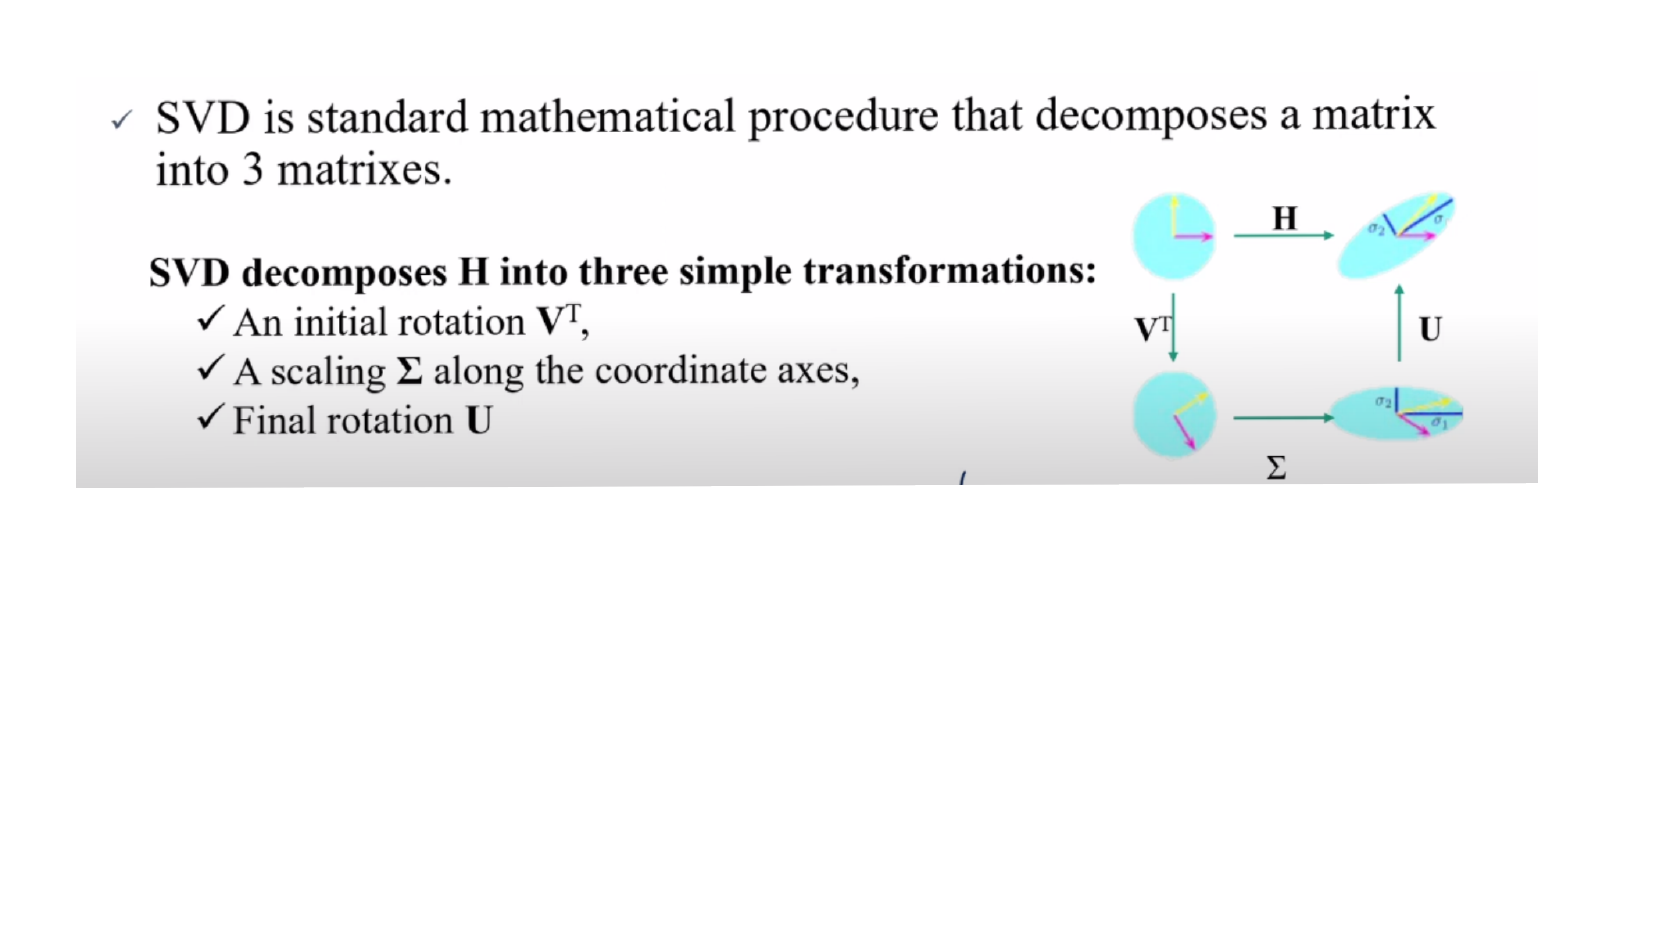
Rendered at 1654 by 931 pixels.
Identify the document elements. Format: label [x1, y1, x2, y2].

picture [75, 70, 1538, 488]
